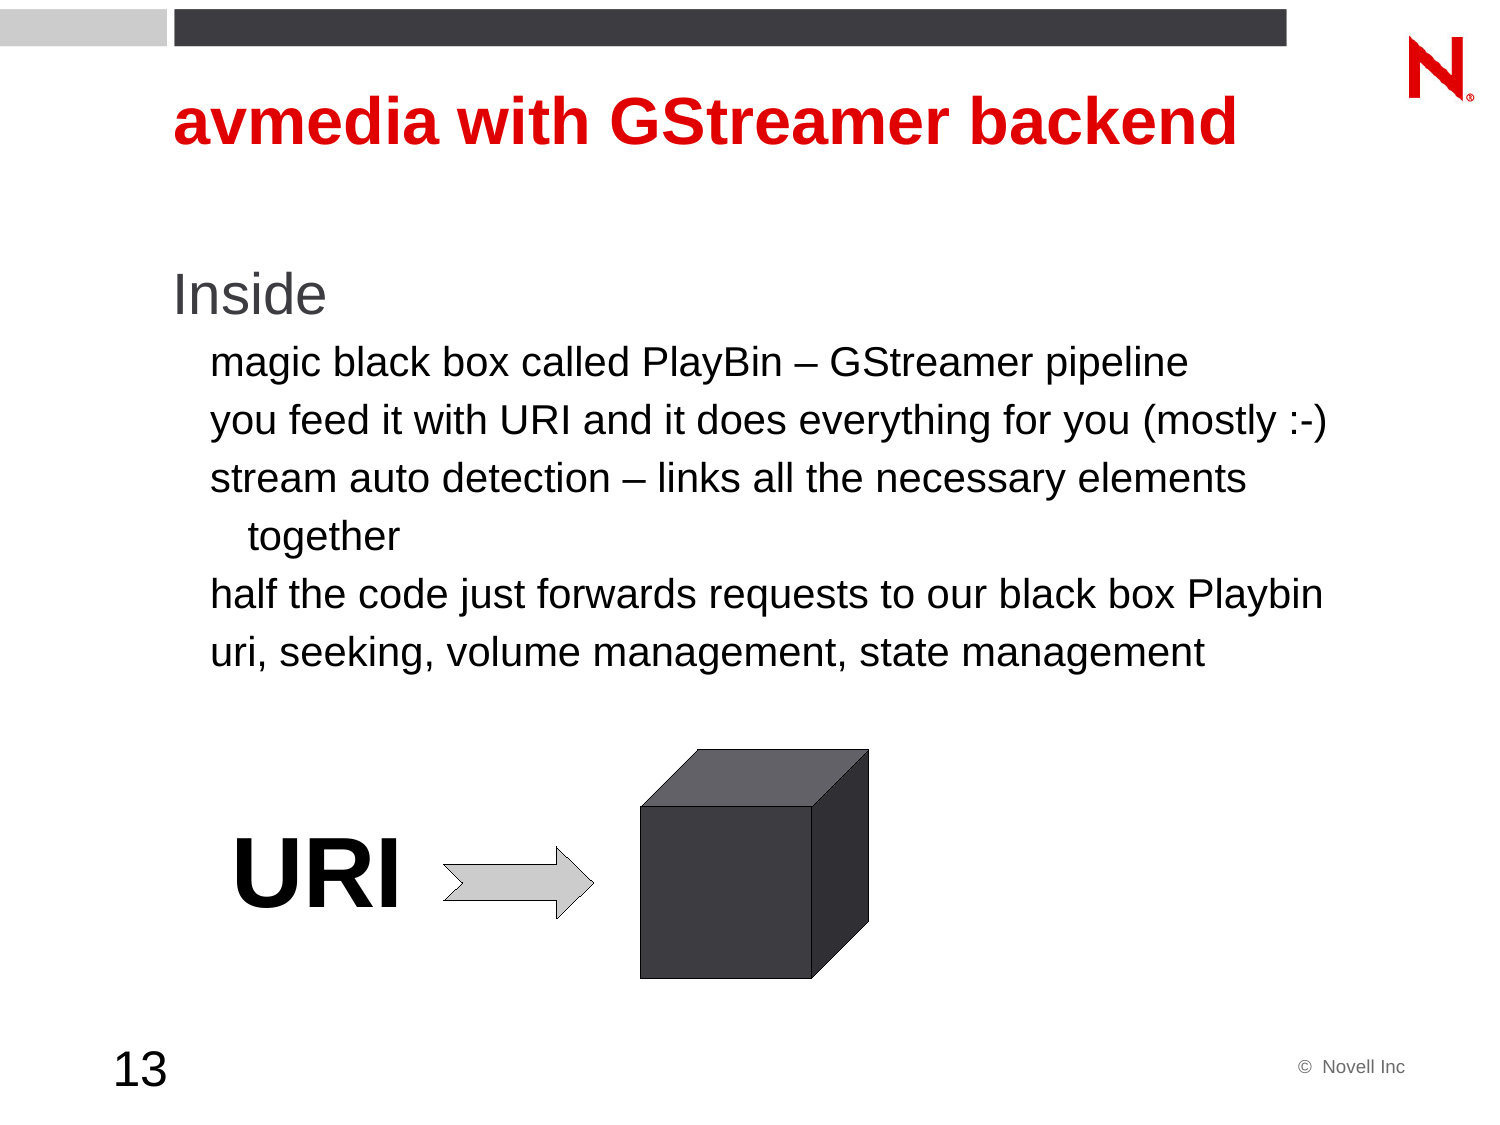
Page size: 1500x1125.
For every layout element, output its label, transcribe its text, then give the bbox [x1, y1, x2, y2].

picture [1404, 32, 1477, 105]
text_box [443, 846, 594, 919]
list Inside magic black box called PlayBin – GStreamer pipeline you feed it with URI and it does everything for you (mostly :-) stream auto detection – links all the necessary elements together half the code just forwards requests to our black box Playbin uri, seeking, volume management, state management [172, 246, 1413, 977]
text_box URI [231, 821, 404, 934]
title avmedia with GStreamer backend [173, 41, 1395, 205]
text_box [640, 749, 869, 979]
